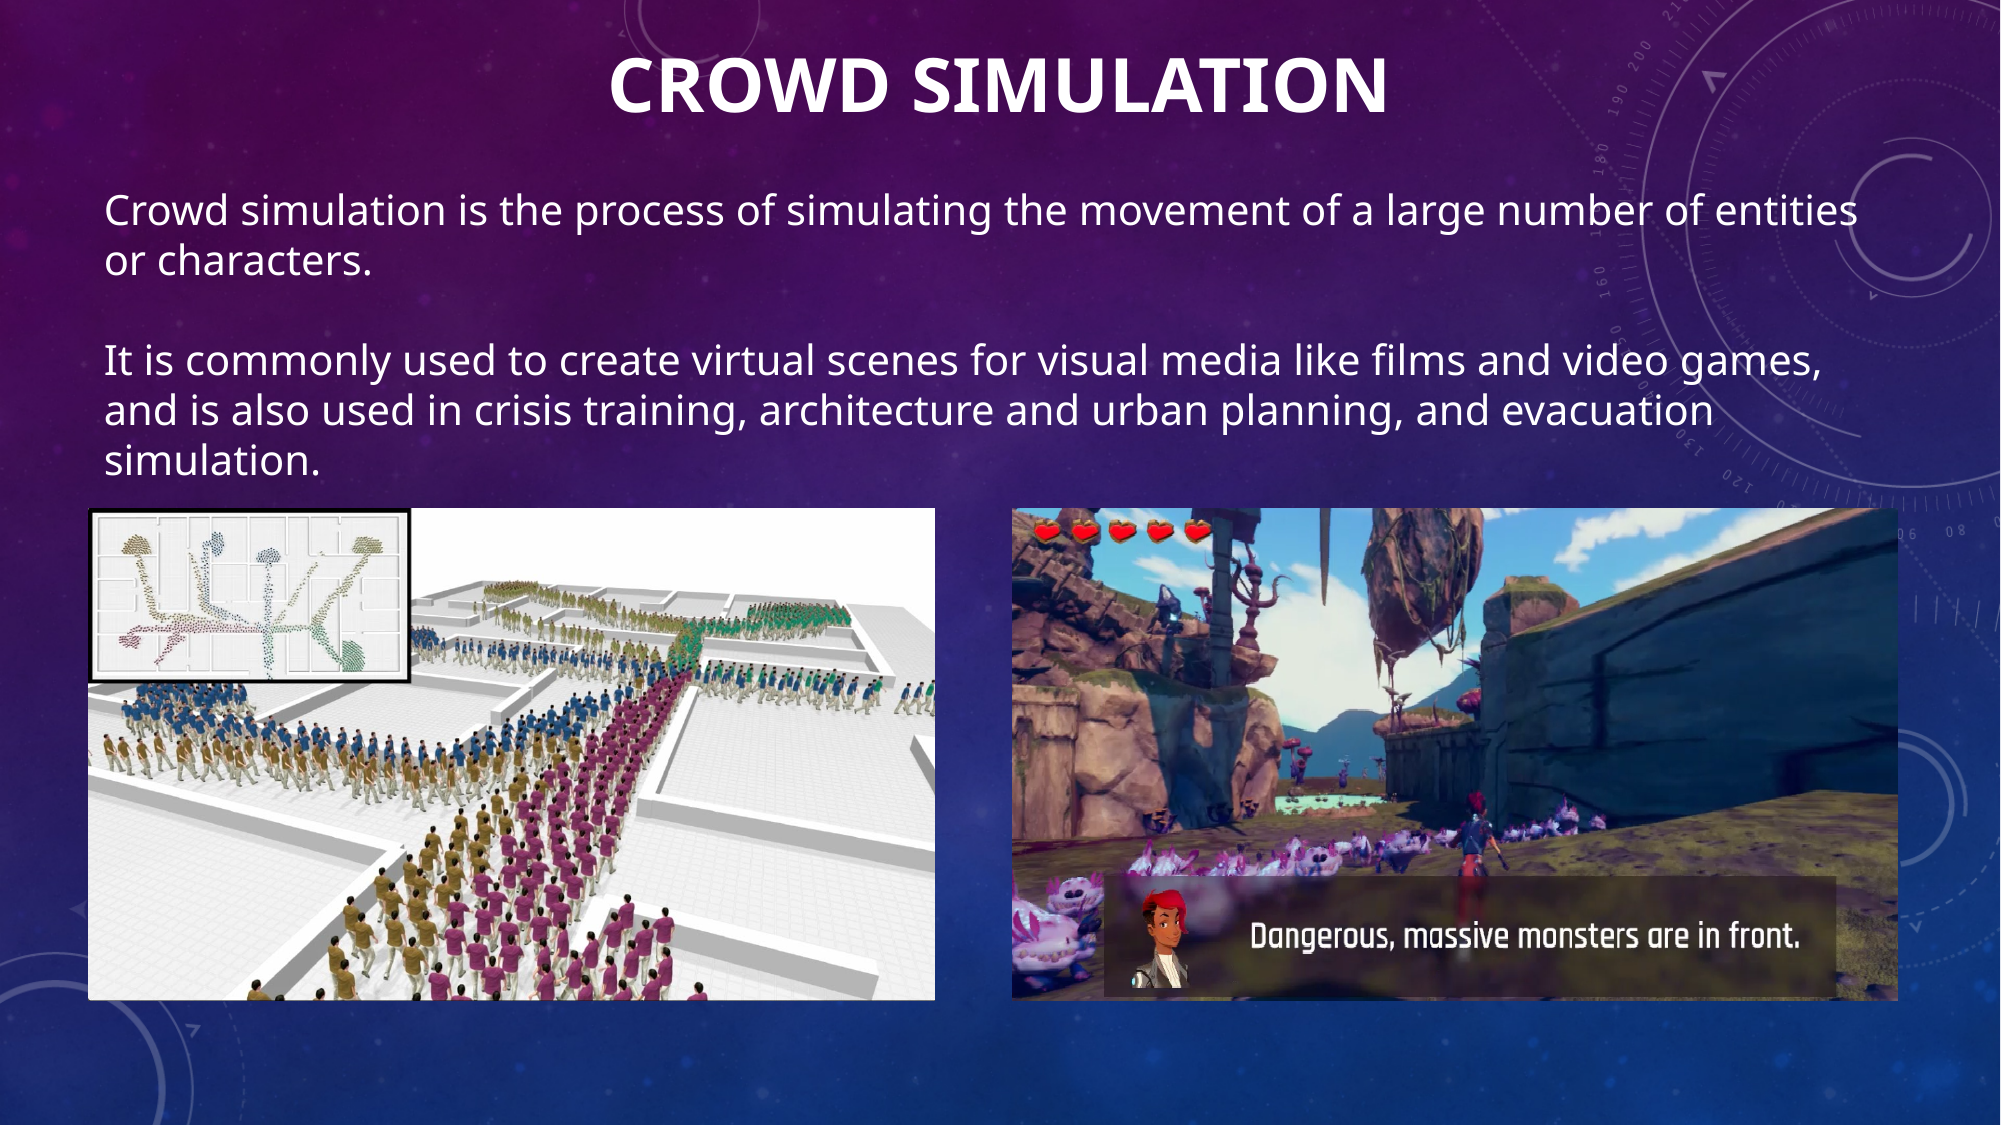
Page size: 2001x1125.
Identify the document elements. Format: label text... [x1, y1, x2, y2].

picture [1012, 508, 1898, 1001]
picture [88, 508, 935, 1001]
text_box Crowd simulation is the process of simulating the movement of a large number of entities or characters. It is commonly used to create virtual scenes for visual media like films and video games, and is also used in crisis training, architecture and urban planning, and evacuation simulation. [88, 176, 1911, 490]
title Crowd Simulation [169, 0, 1832, 176]
